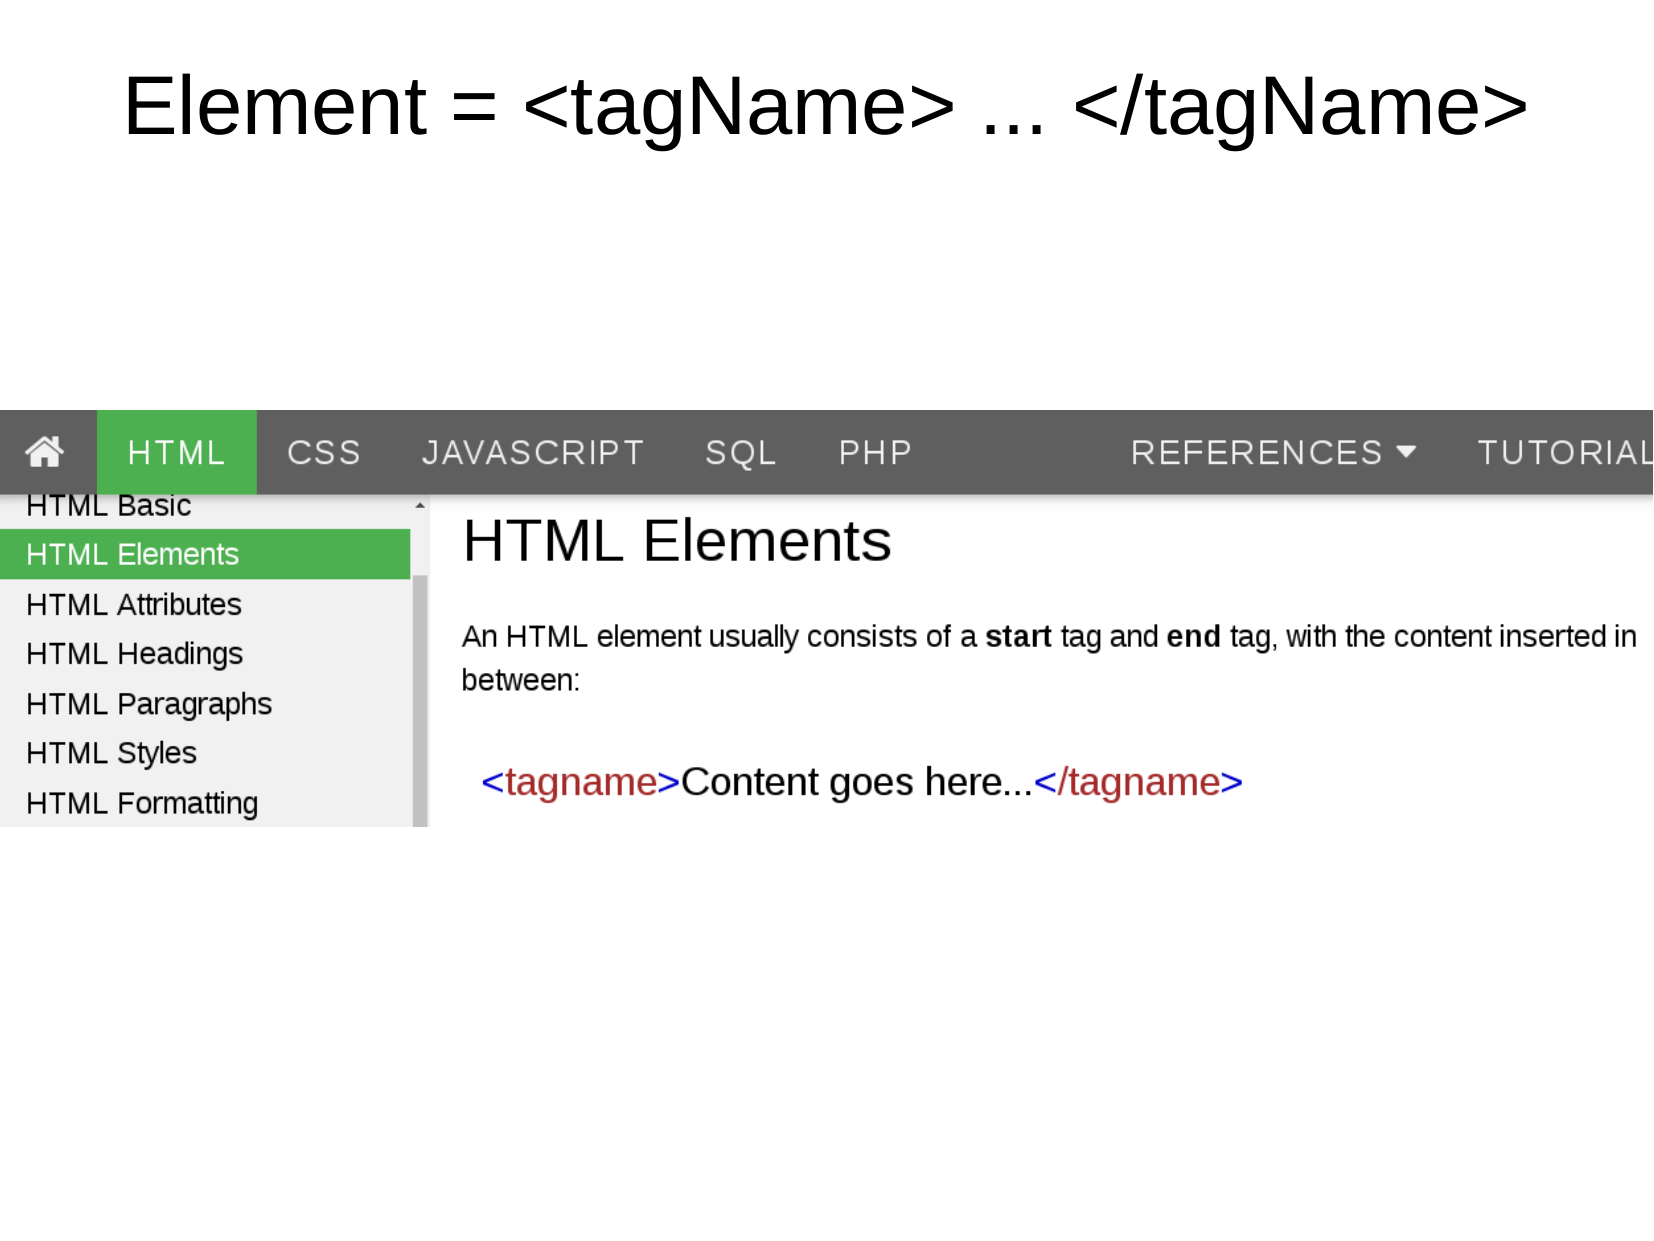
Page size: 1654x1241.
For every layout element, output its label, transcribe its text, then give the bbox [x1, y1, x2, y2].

picture [0, 410, 1653, 827]
title Element = <tagName> ... </tagName> [0, 2, 1654, 210]
